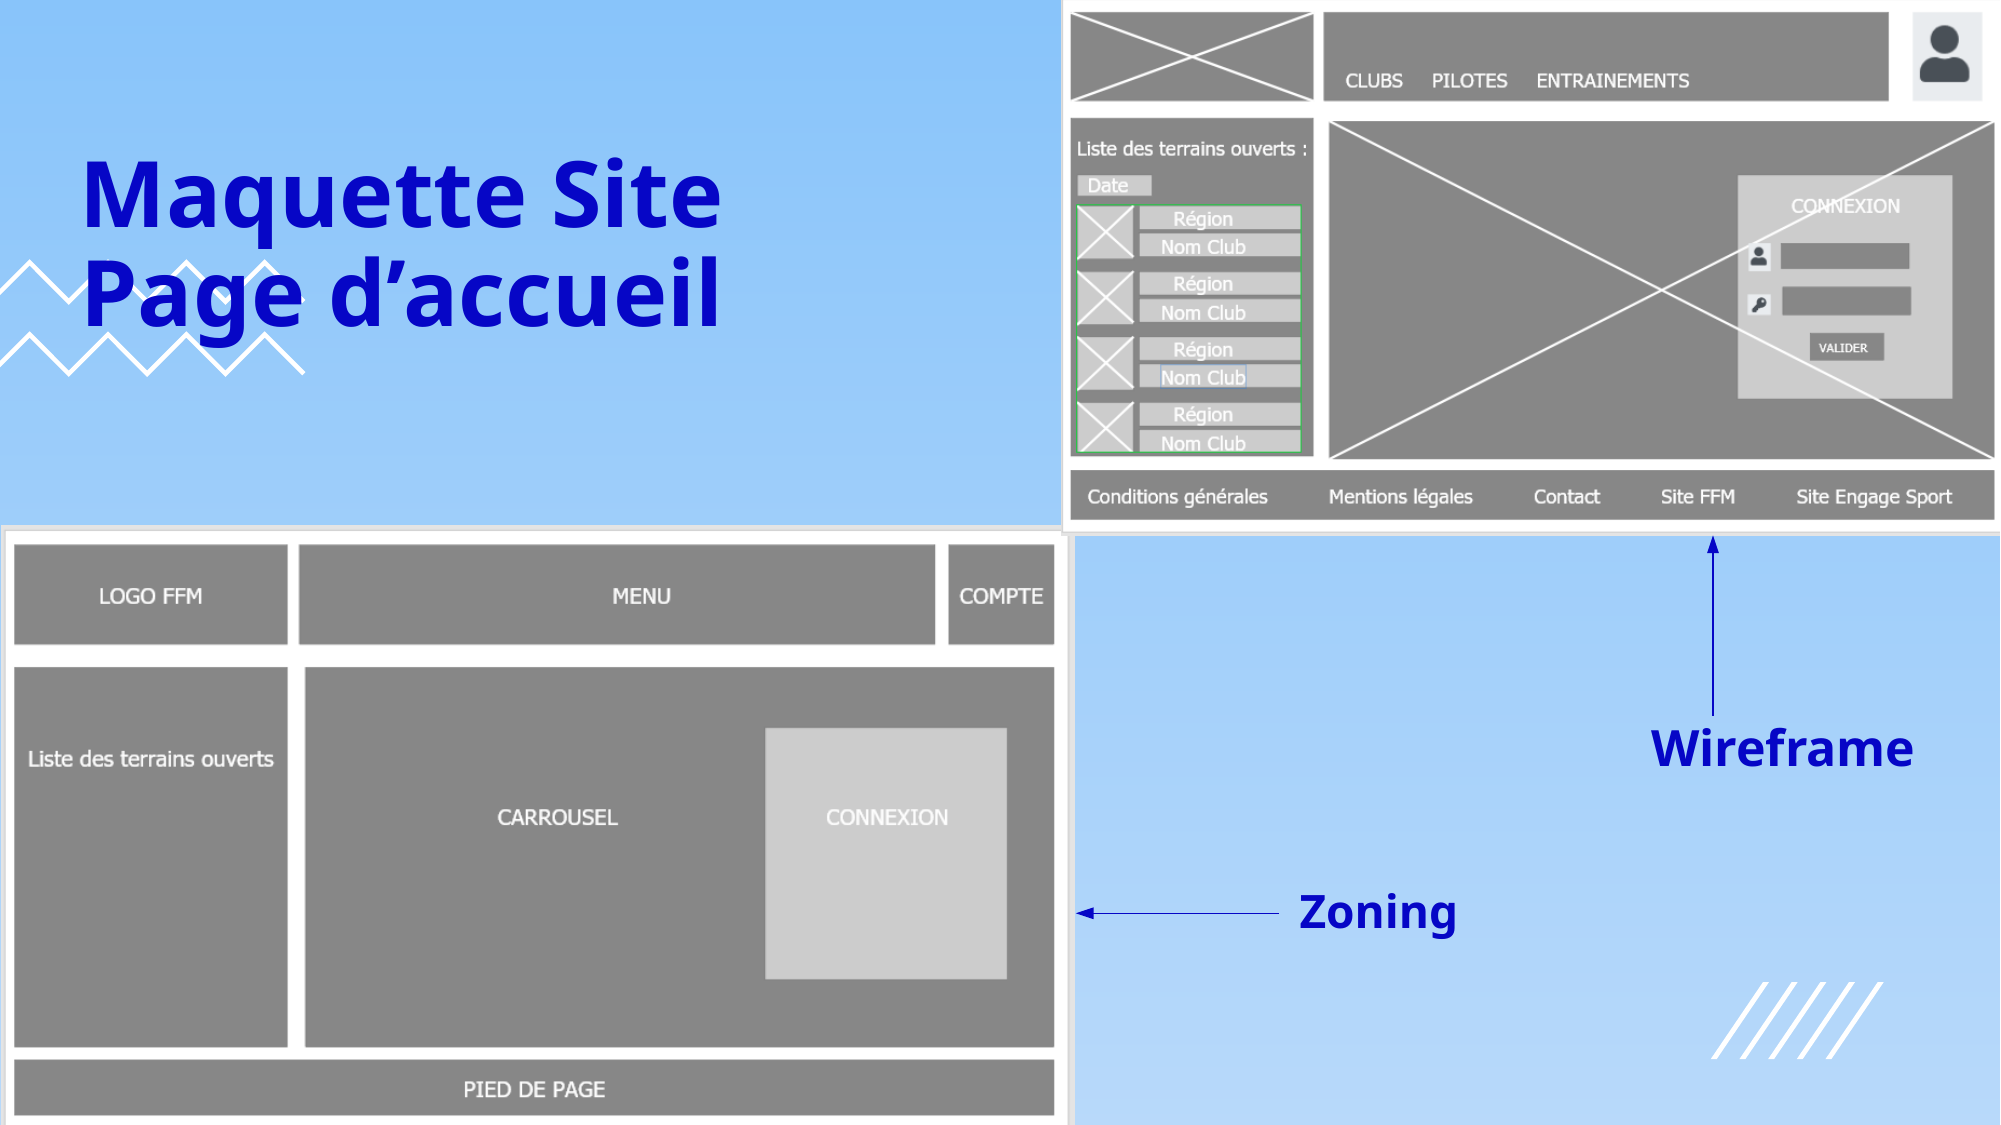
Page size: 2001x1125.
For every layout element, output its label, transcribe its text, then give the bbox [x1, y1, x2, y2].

text_box Wireframe [1636, 575, 1978, 785]
text_box Maquette Site Page d’accueil [0, 0, 805, 354]
picture [1, 0, 2000, 1125]
text_box Zoning [1284, 830, 1627, 946]
text_box [1075, 536, 2000, 1125]
text_box [0, 0, 1061, 1125]
